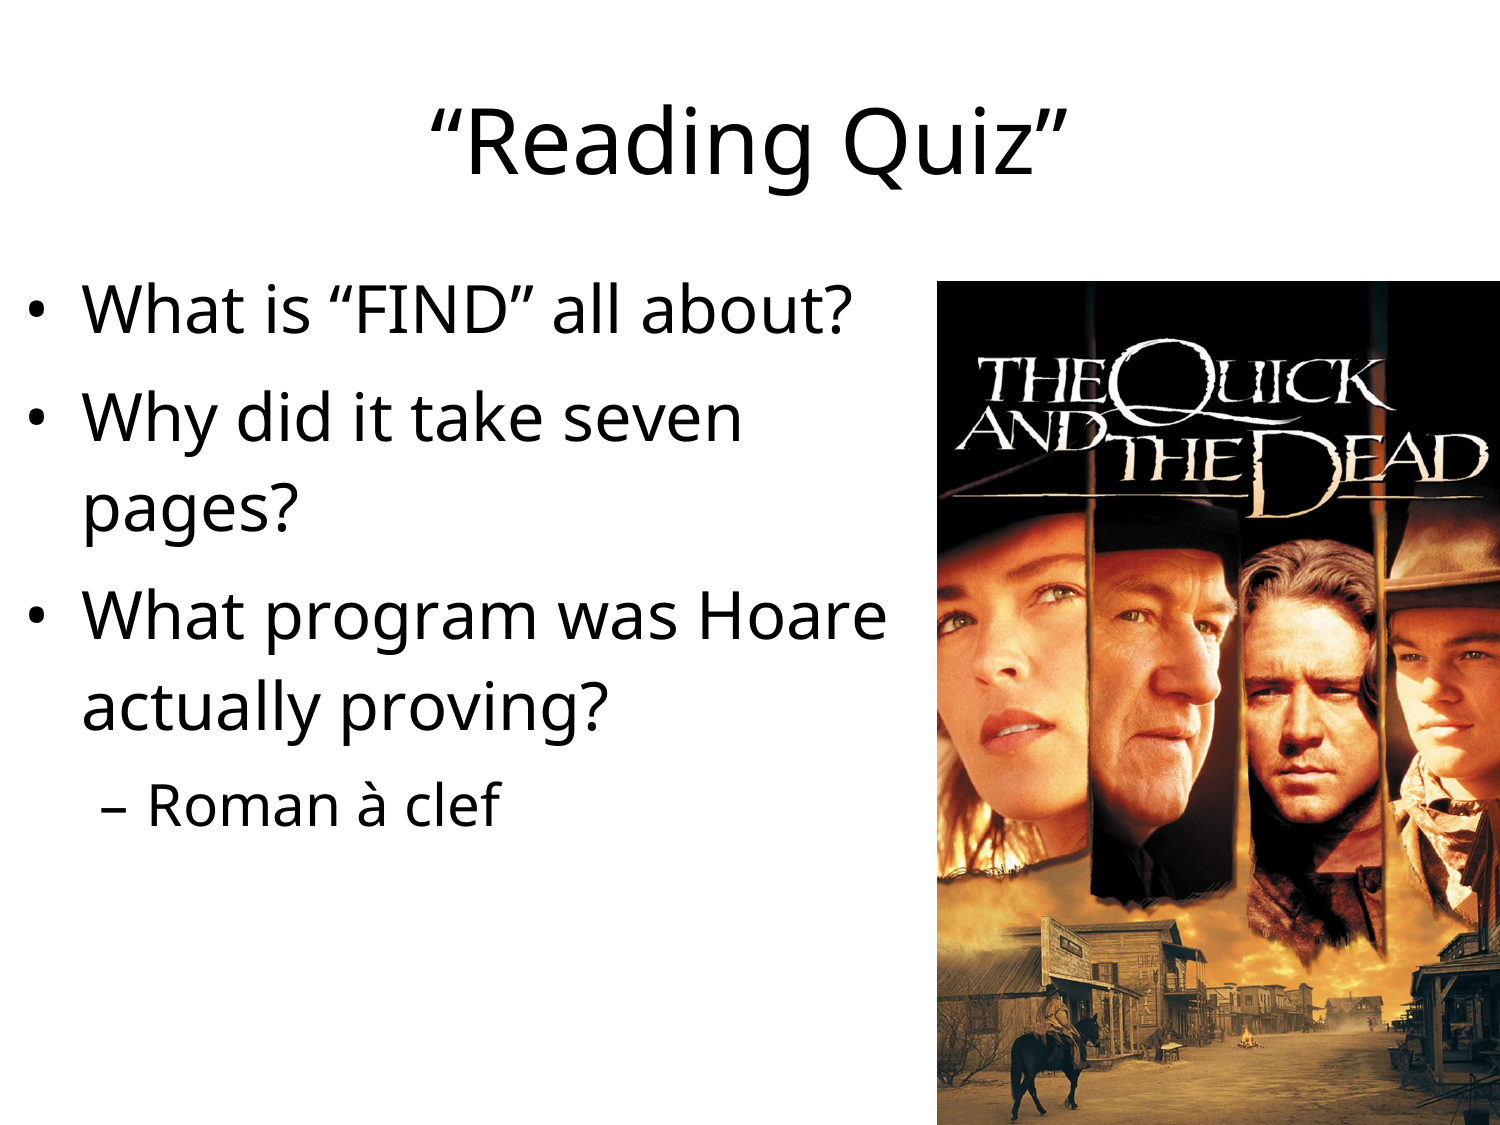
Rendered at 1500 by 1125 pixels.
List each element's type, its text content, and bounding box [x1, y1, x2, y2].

picture [937, 281, 1500, 1125]
title “Reading Quiz” [24, 45, 1476, 233]
list What is “FIND” all about? Why did it take seven pages? What program was Hoare actually proving? Roman à clef [24, 262, 901, 1101]
